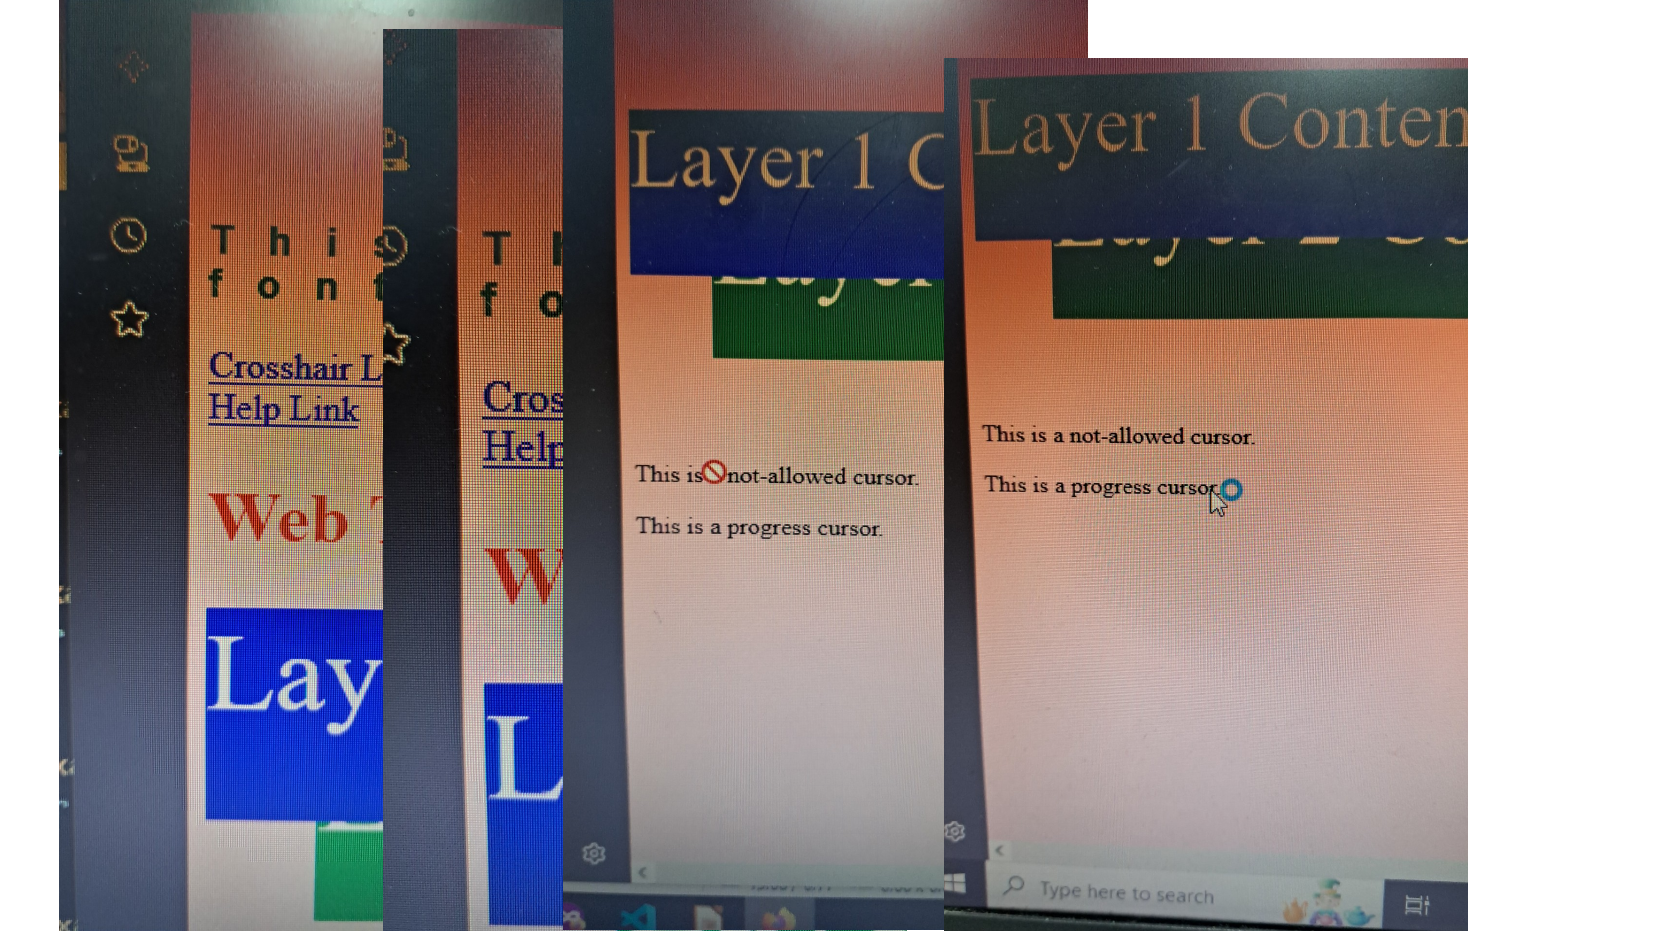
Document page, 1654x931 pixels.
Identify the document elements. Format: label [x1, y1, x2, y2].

picture [59, 0, 1468, 931]
